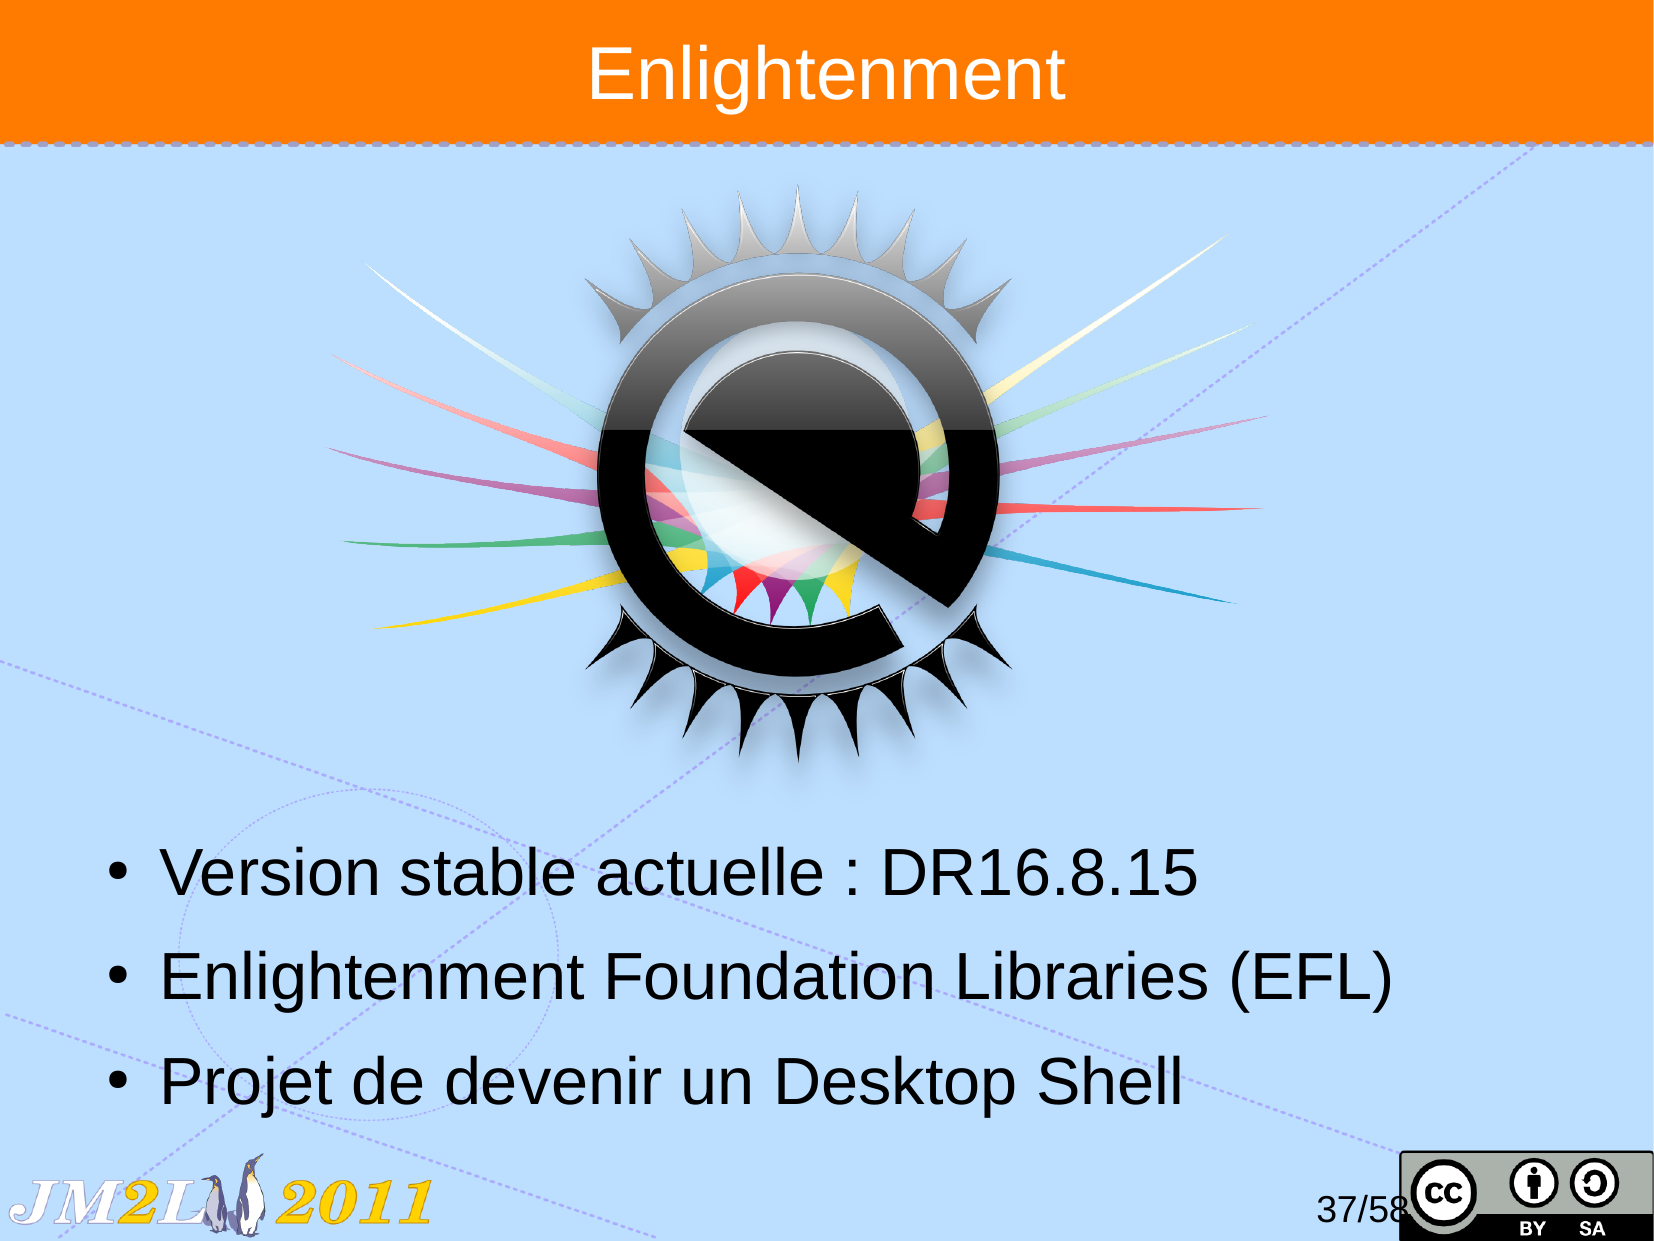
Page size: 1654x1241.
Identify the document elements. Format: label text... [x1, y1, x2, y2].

picture [0, 0, 1654, 1241]
list Version stable actuelle : DR16.8.15 Enlightenment Foundation Libraries (EFL) Projet de devenir un Desktop Shell [88, 835, 1577, 1241]
title Enlightenment [29, 7, 1625, 141]
